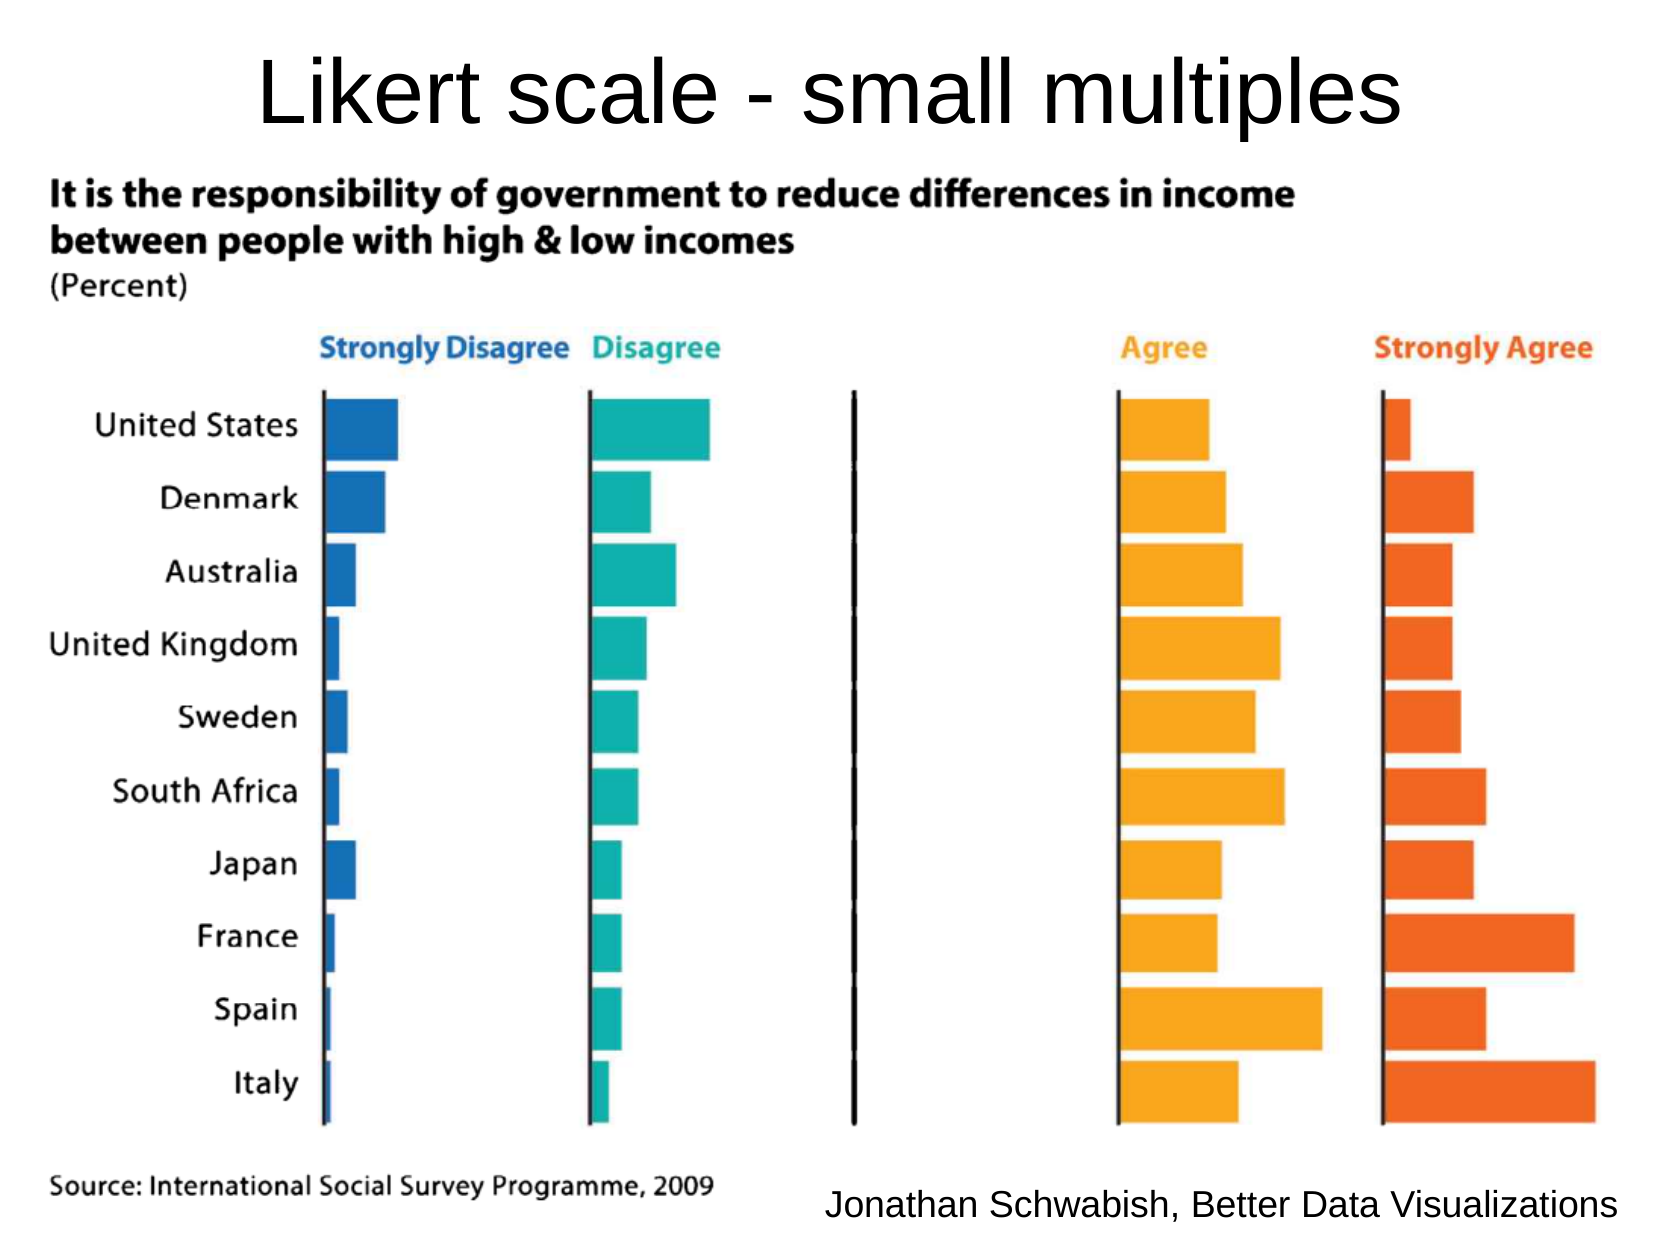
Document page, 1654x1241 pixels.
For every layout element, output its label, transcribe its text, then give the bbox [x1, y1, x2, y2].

picture [0, 149, 1636, 1236]
title Likert scale - small multiples [86, 0, 1576, 149]
text_box Jonathan Schwabish, Better Data Visualizations [810, 1176, 1654, 1241]
